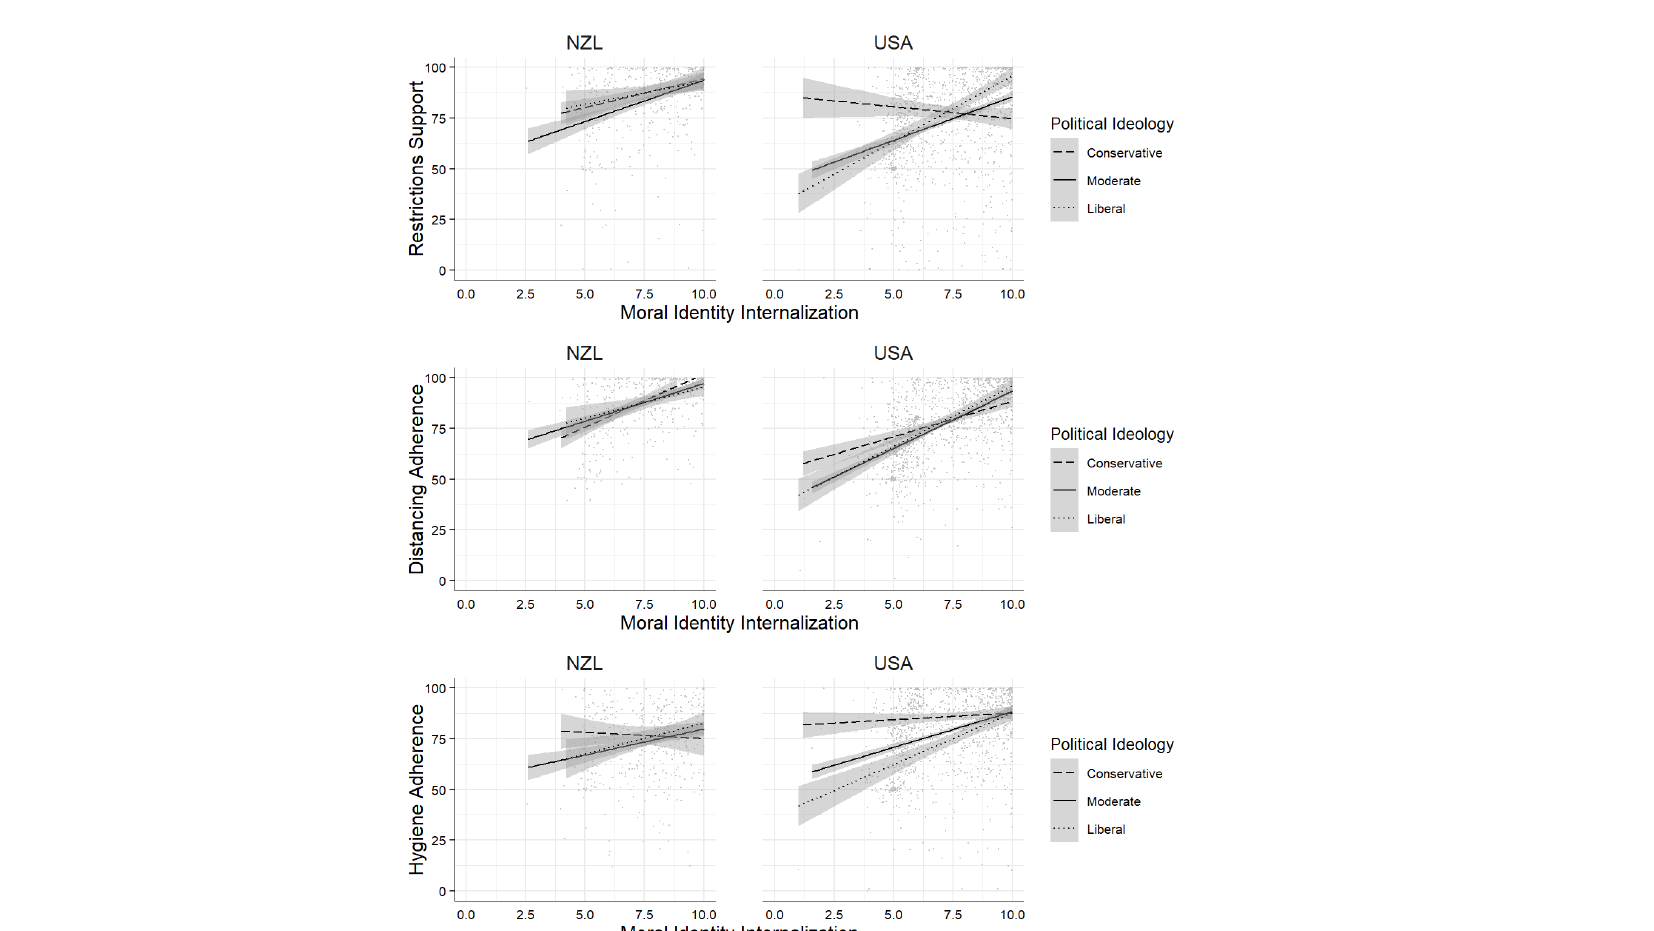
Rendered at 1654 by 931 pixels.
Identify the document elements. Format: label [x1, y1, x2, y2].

picture [399, 17, 1214, 931]
